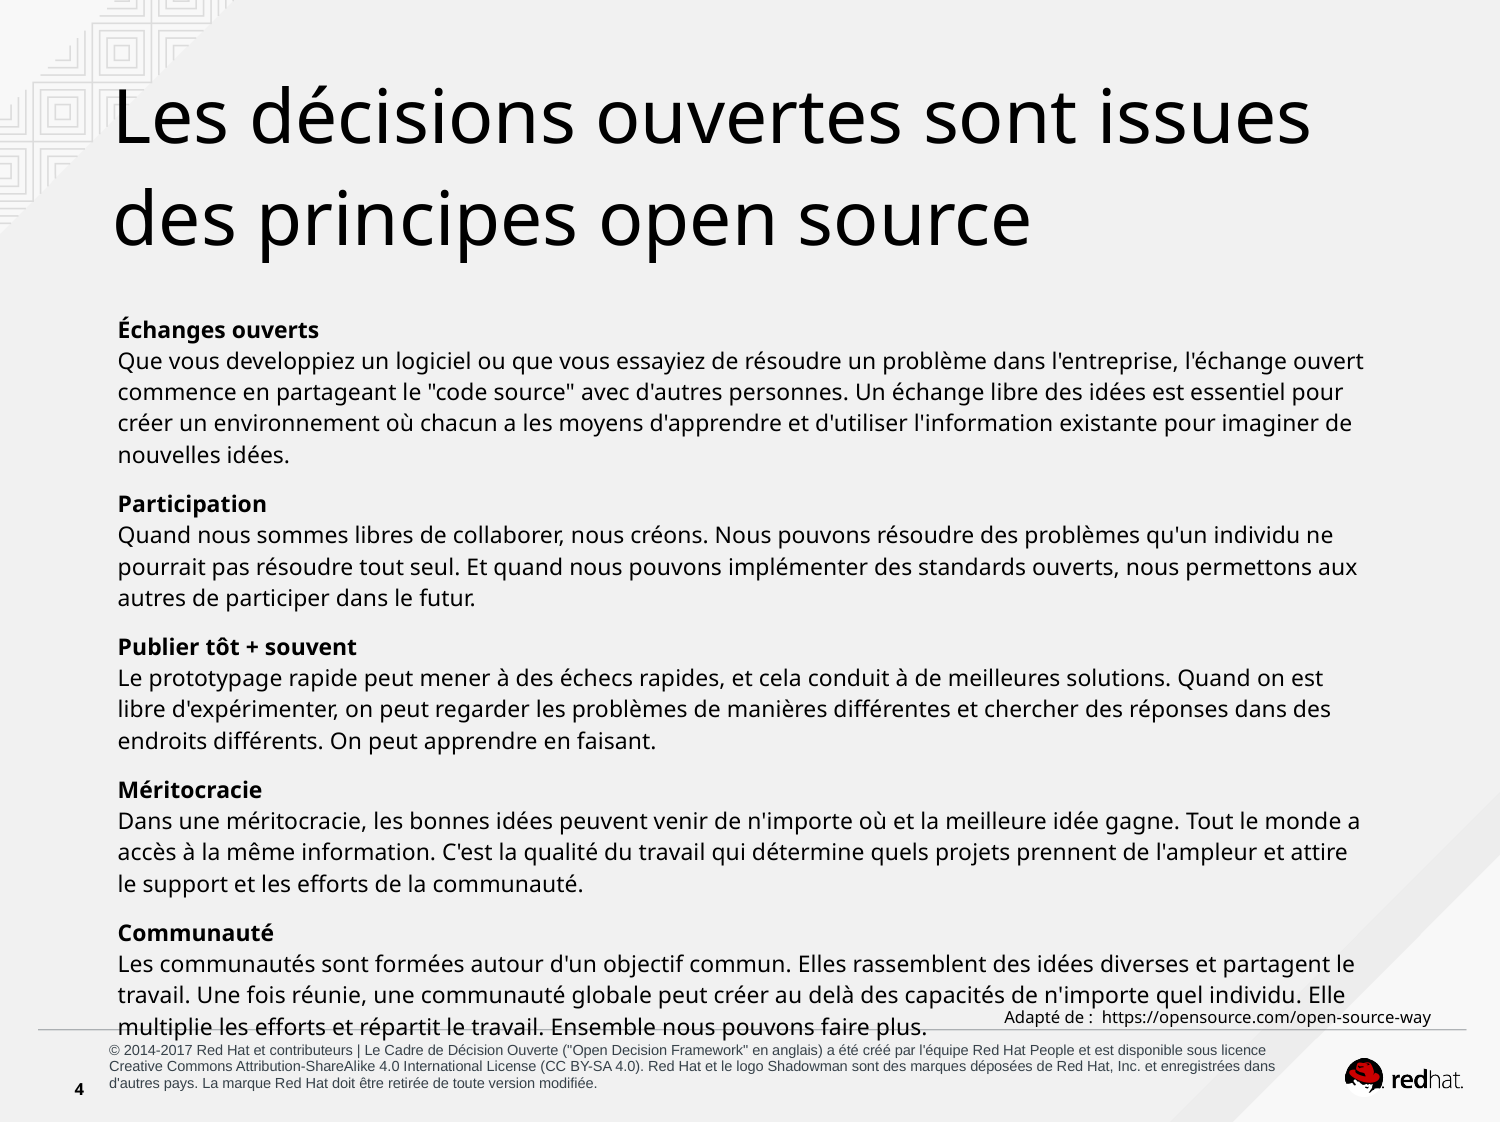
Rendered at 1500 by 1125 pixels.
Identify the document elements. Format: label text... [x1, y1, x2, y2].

picture [0, 0, 1500, 1122]
title Les décisions ouvertes sont issues des principes open source [112, 35, 1388, 268]
text_box Adapté de : https://opensource.com/open-source-way [720, 998, 1456, 1035]
list Échanges ouverts Que vous developpiez un logiciel ou que vous essayiez de résoudre un problème dans l'entreprise, l'échange ouvert commence en partageant le "code source" avec d'autres personnes. Un échange libre des idées est essentiel pour créer un environnement où chacun a les moyens d'apprendre et d'utiliser l'information existante pour imaginer de nouvelles idées. Participation Quand nous sommes libres de collaborer, nous créons. Nous pouvons résoudre des problèmes qu'un individu ne pourrait pas résoudre tout seul. Et quand nous pouvons implémenter des standards ouverts, nous permettons aux autres de participer dans le futur. Publier tôt + souvent Le prototypage rapide peut mener à des échecs rapides, et cela conduit à de meilleures solutions. Quand on est libre d'expérimenter, on peut regarder les problèmes de manières différentes et chercher des réponses dans des endroits différents. On peut apprendre en faisant. Méritocracie Dans une méritocracie, les bonnes idées peuvent venir de n'importe où et la meilleure idée gagne. Tout le monde a accès à la même information. C'est la qualité du travail qui détermine quels projets prennent de l'ampleur et attire le support et les efforts de la communauté. Communauté Les communautés sont formées autour d'un objectif commun. Elles rassemblent des idées diverses et partagent le travail. Une fois réunie, une communauté globale peut créer au delà des capacités de n'importe quel individu. Elle multiplie les efforts et répartit le travail. Ensemble nous pouvons faire plus. [114, 313, 1368, 1035]
